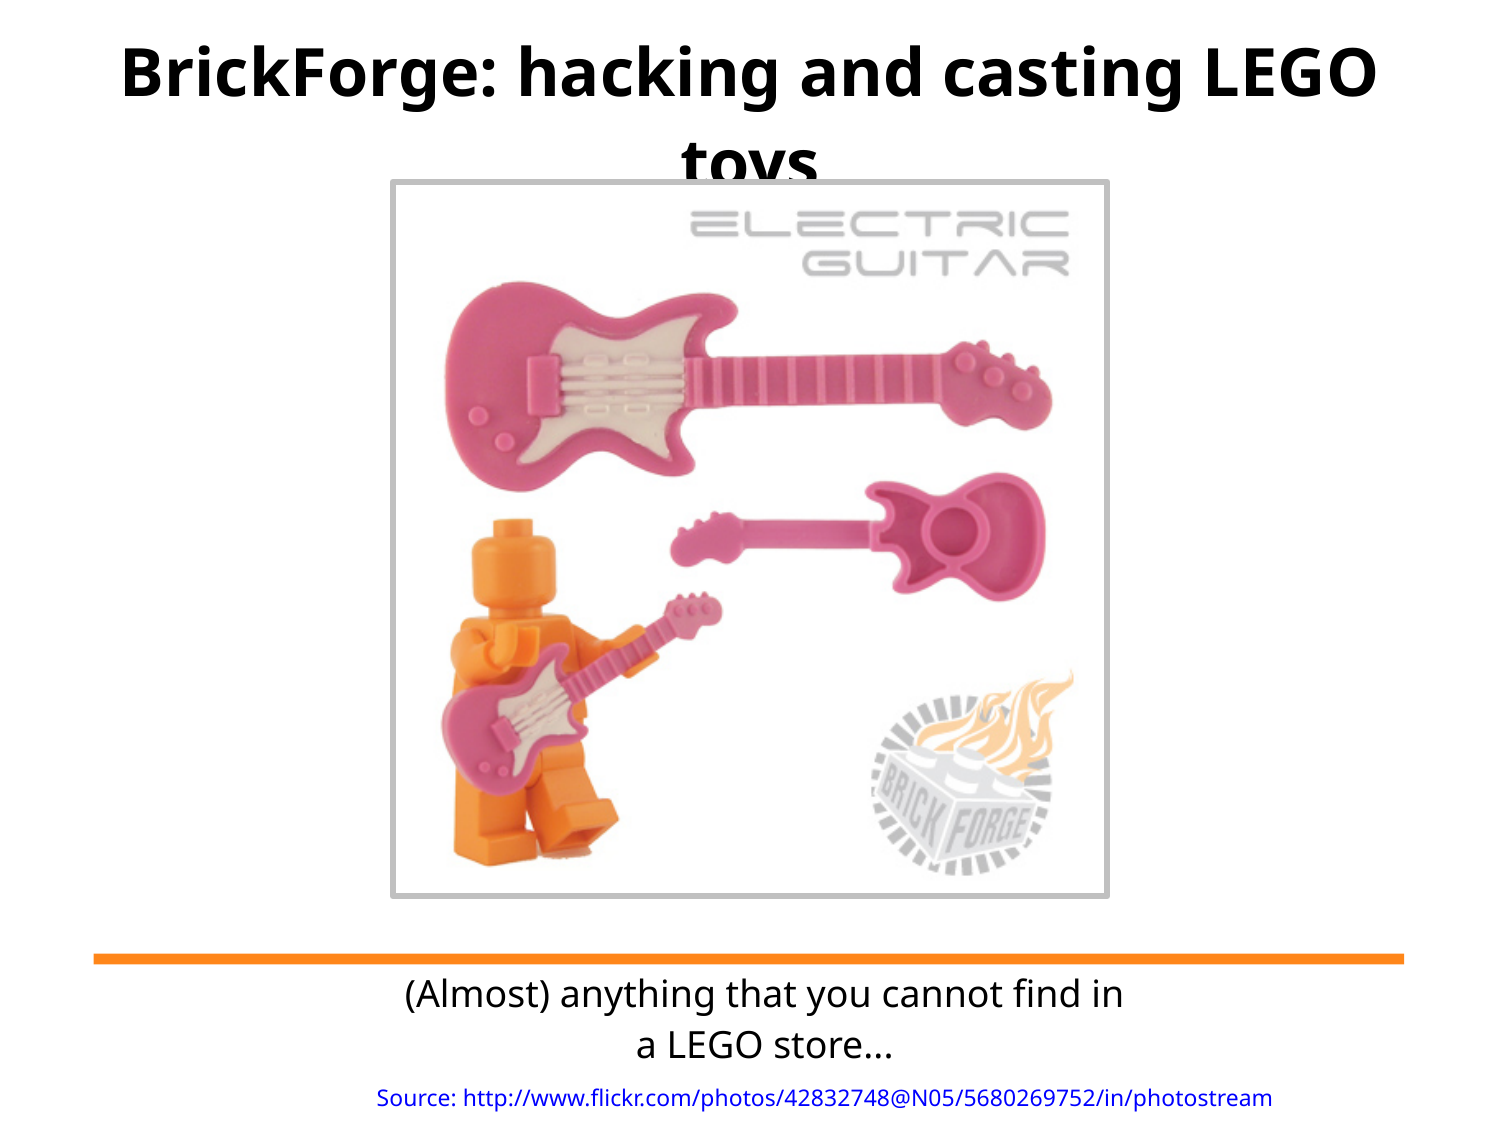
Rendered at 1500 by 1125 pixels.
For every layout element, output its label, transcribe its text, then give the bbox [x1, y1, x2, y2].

text_box Source: http://www.flickr.com/photos/42832748@N05/5680269752/in/photostream [361, 1074, 1139, 1115]
title BrickForge: hacking and casting LEGO toys [75, 44, 1426, 188]
picture [0, 0, 1500, 1125]
text_box (Almost) anything that you cannot find in a LEGO store... [382, 960, 1148, 1064]
